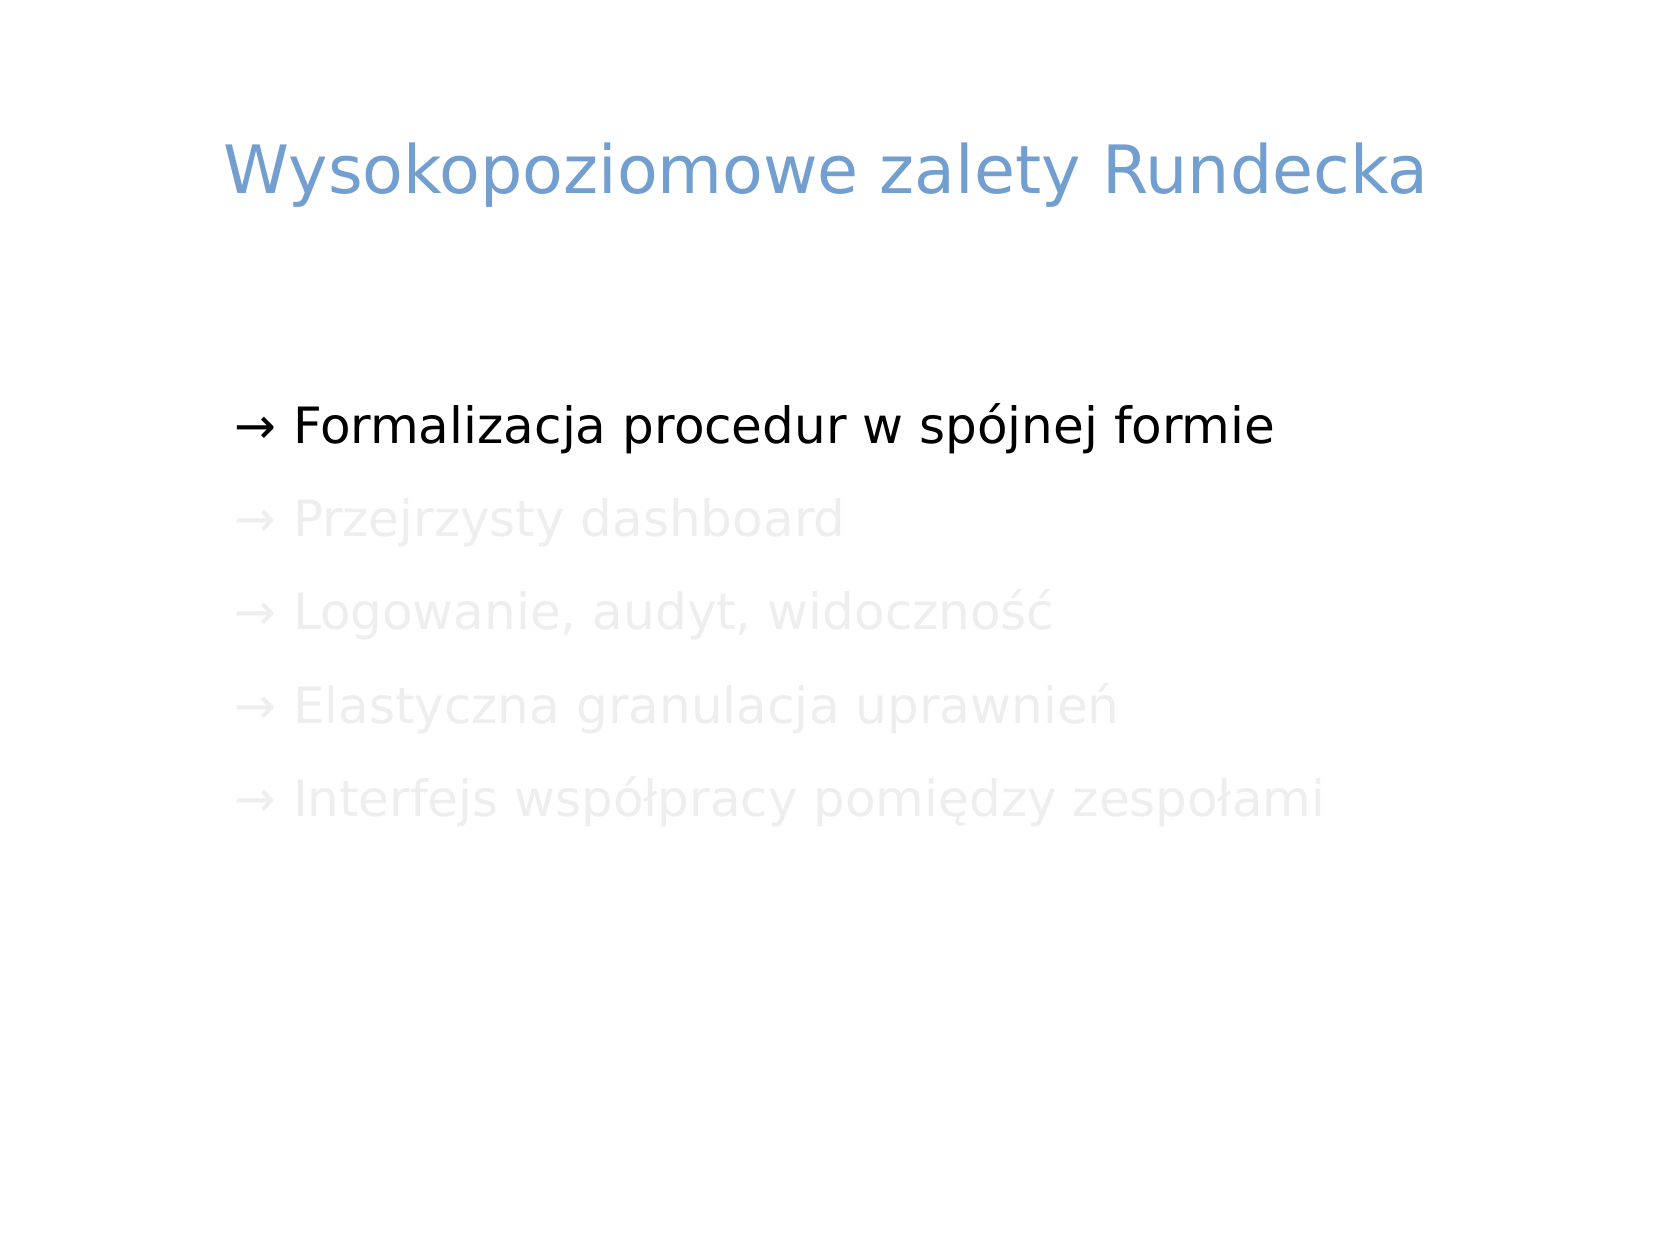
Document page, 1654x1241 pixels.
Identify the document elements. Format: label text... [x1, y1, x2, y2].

text_box → Formalizacja procedur w spójnej formie → Przejrzysty dashboard → Logowanie, audyt, widoczność → Elastyczna granulacja uprawnień → Interfejs współpracy pomiędzy zespołami [220, 360, 1342, 901]
text_box Wysokopoziomowe zalety Rundecka [209, 123, 1445, 217]
